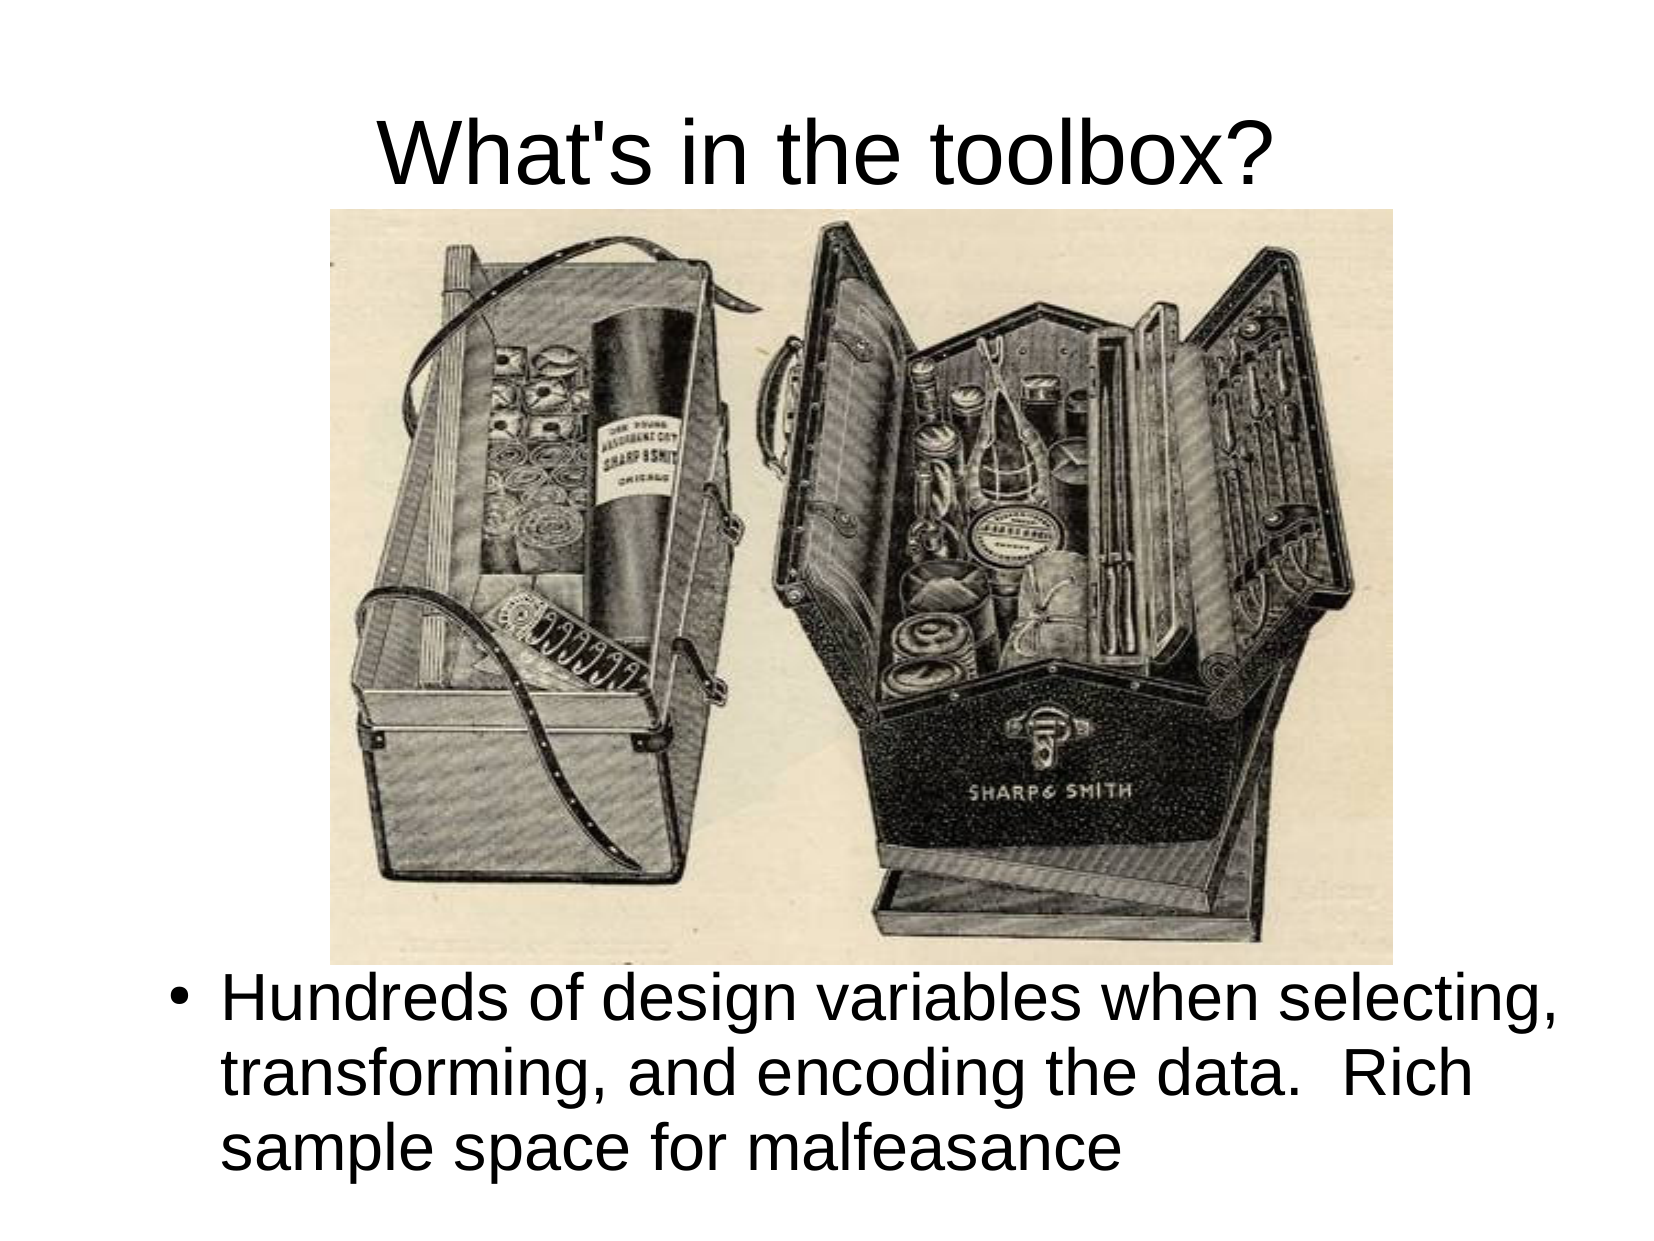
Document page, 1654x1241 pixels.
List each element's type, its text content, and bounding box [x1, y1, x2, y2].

title What's in the toolbox? [82, 49, 1571, 257]
picture [330, 209, 1393, 965]
list Hundreds of design variables when selecting, transforming, and encoding the data. Rich sample space for malfeasance [150, 960, 1639, 1241]
